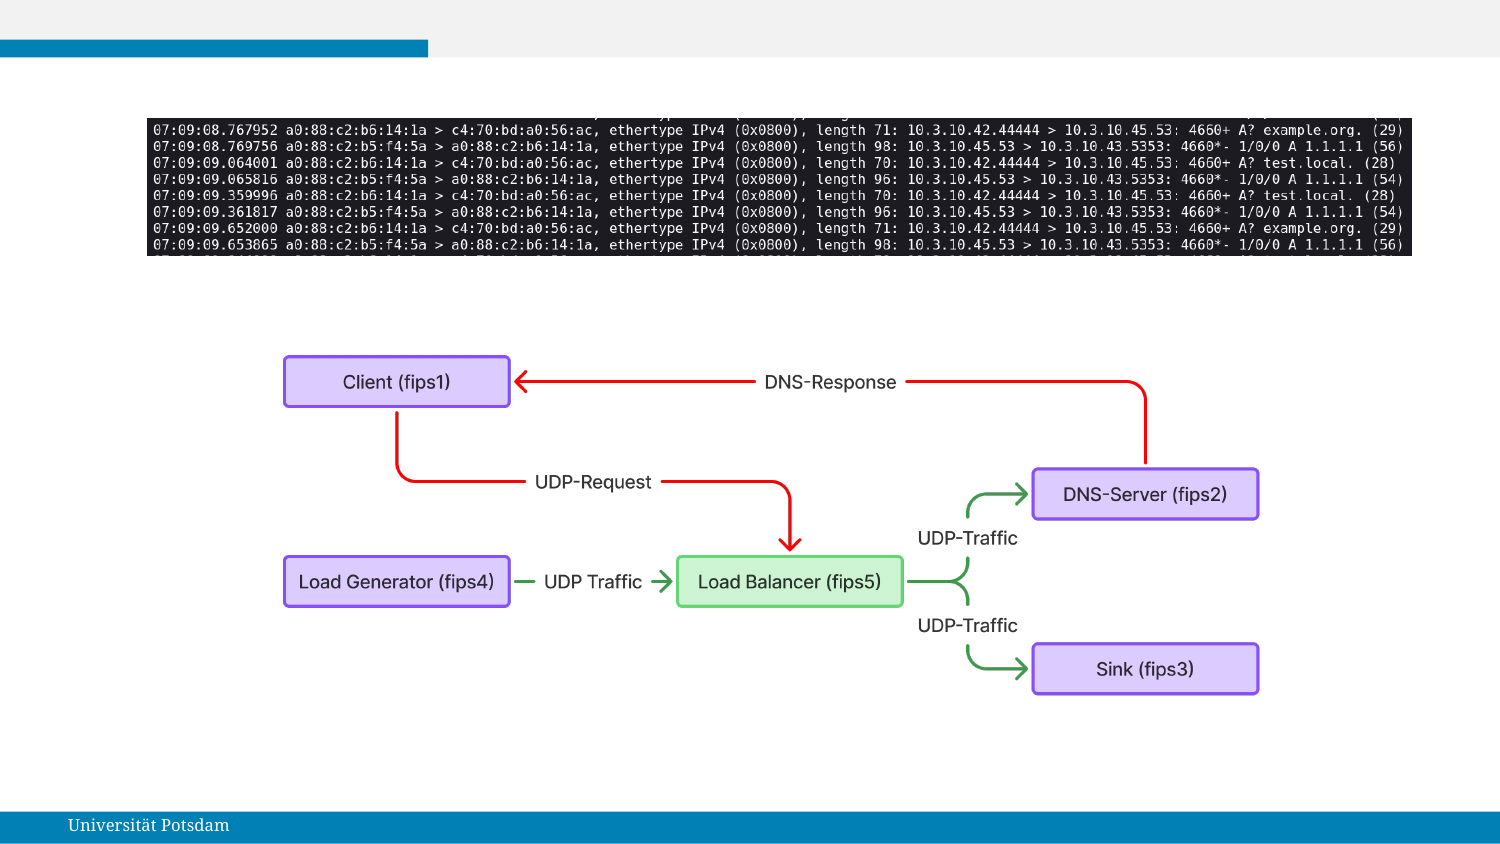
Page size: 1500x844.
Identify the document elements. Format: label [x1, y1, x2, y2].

picture [147, 118, 1412, 795]
